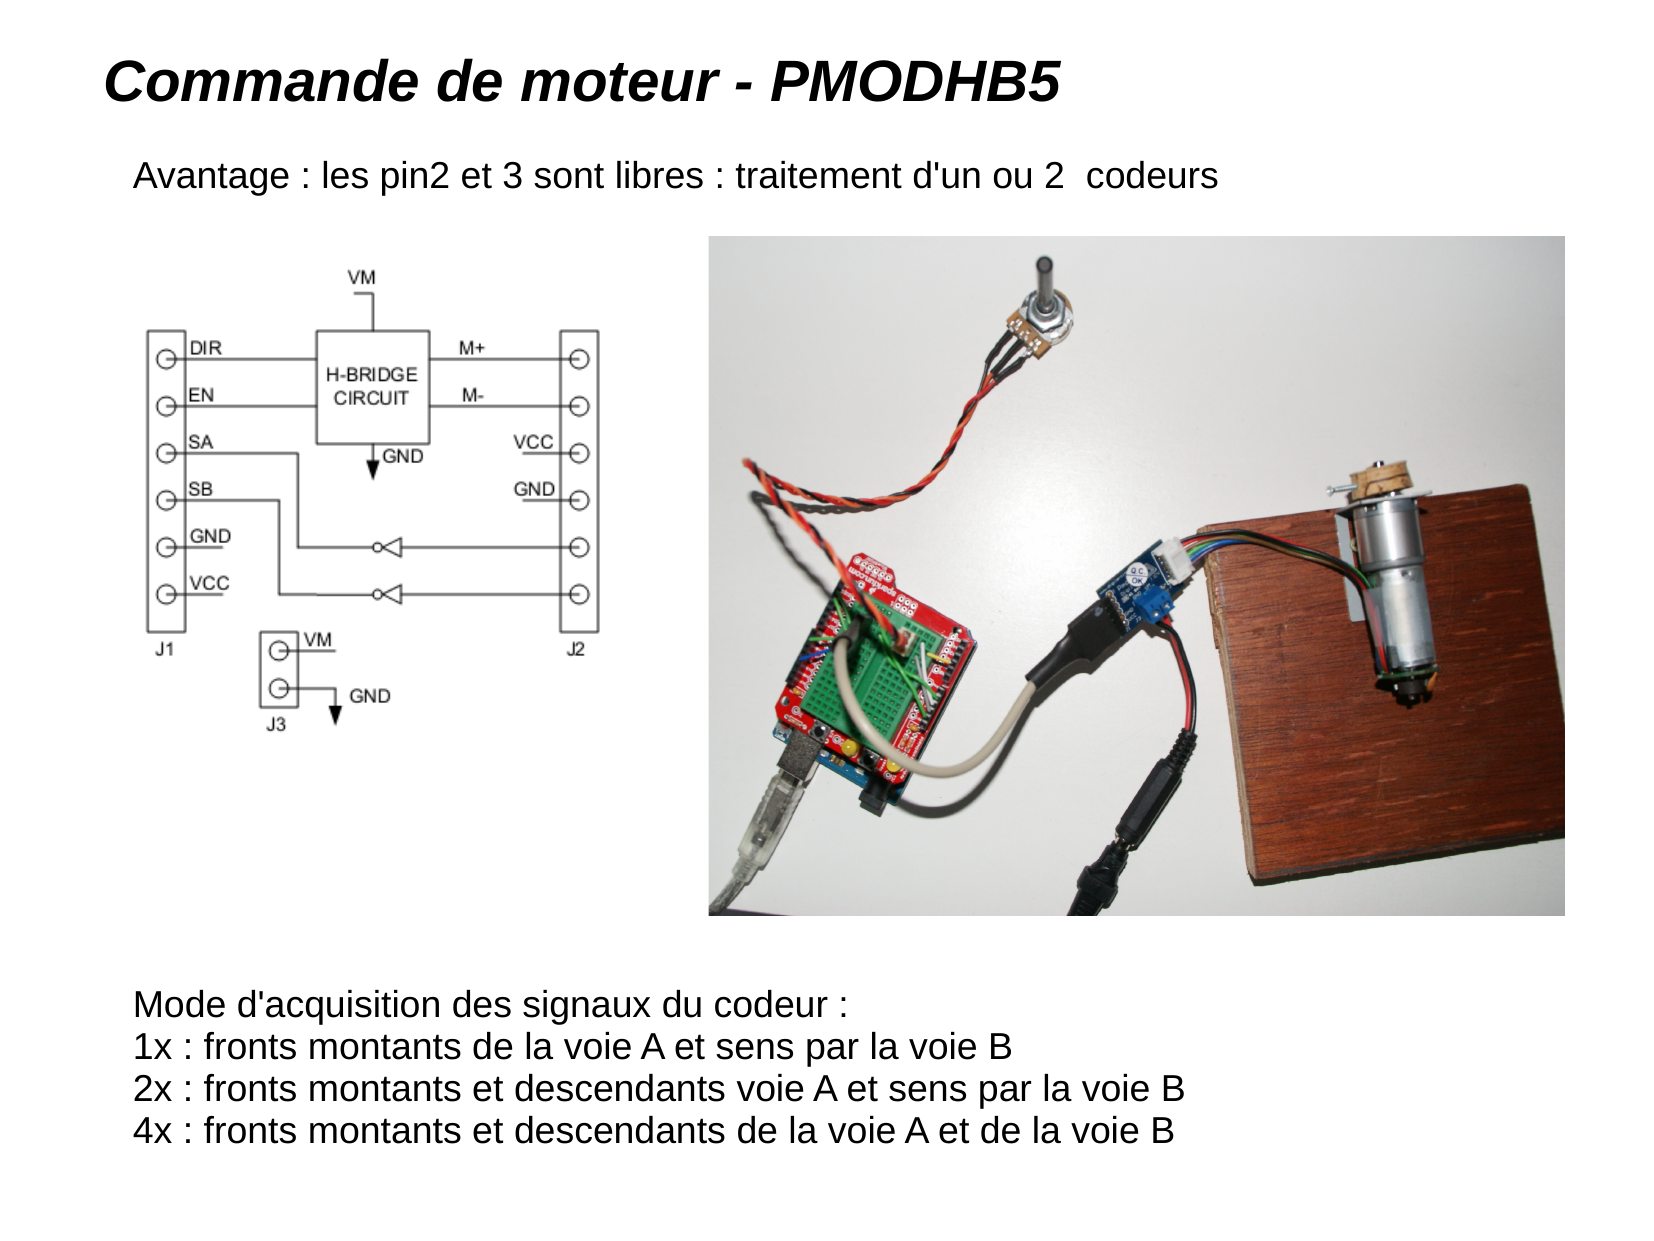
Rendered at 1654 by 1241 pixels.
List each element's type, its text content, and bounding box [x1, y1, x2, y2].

picture [118, 267, 614, 739]
text_box Commande de moteur - PMODHB5 [88, 41, 1477, 123]
text_box Mode d'acquisition des signaux du codeur : 1x : fronts montants de la voie A et sens par la voie B 2x : fronts montants et descendants voie A et sens par la voie B 4x : fronts montants et descendants de la voie A et de la voie B [118, 976, 1211, 1160]
picture [708, 236, 1565, 916]
text_box Avantage : les pin2 et 3 sont libres : traitement d'un ou 2 codeurs [118, 147, 1477, 205]
